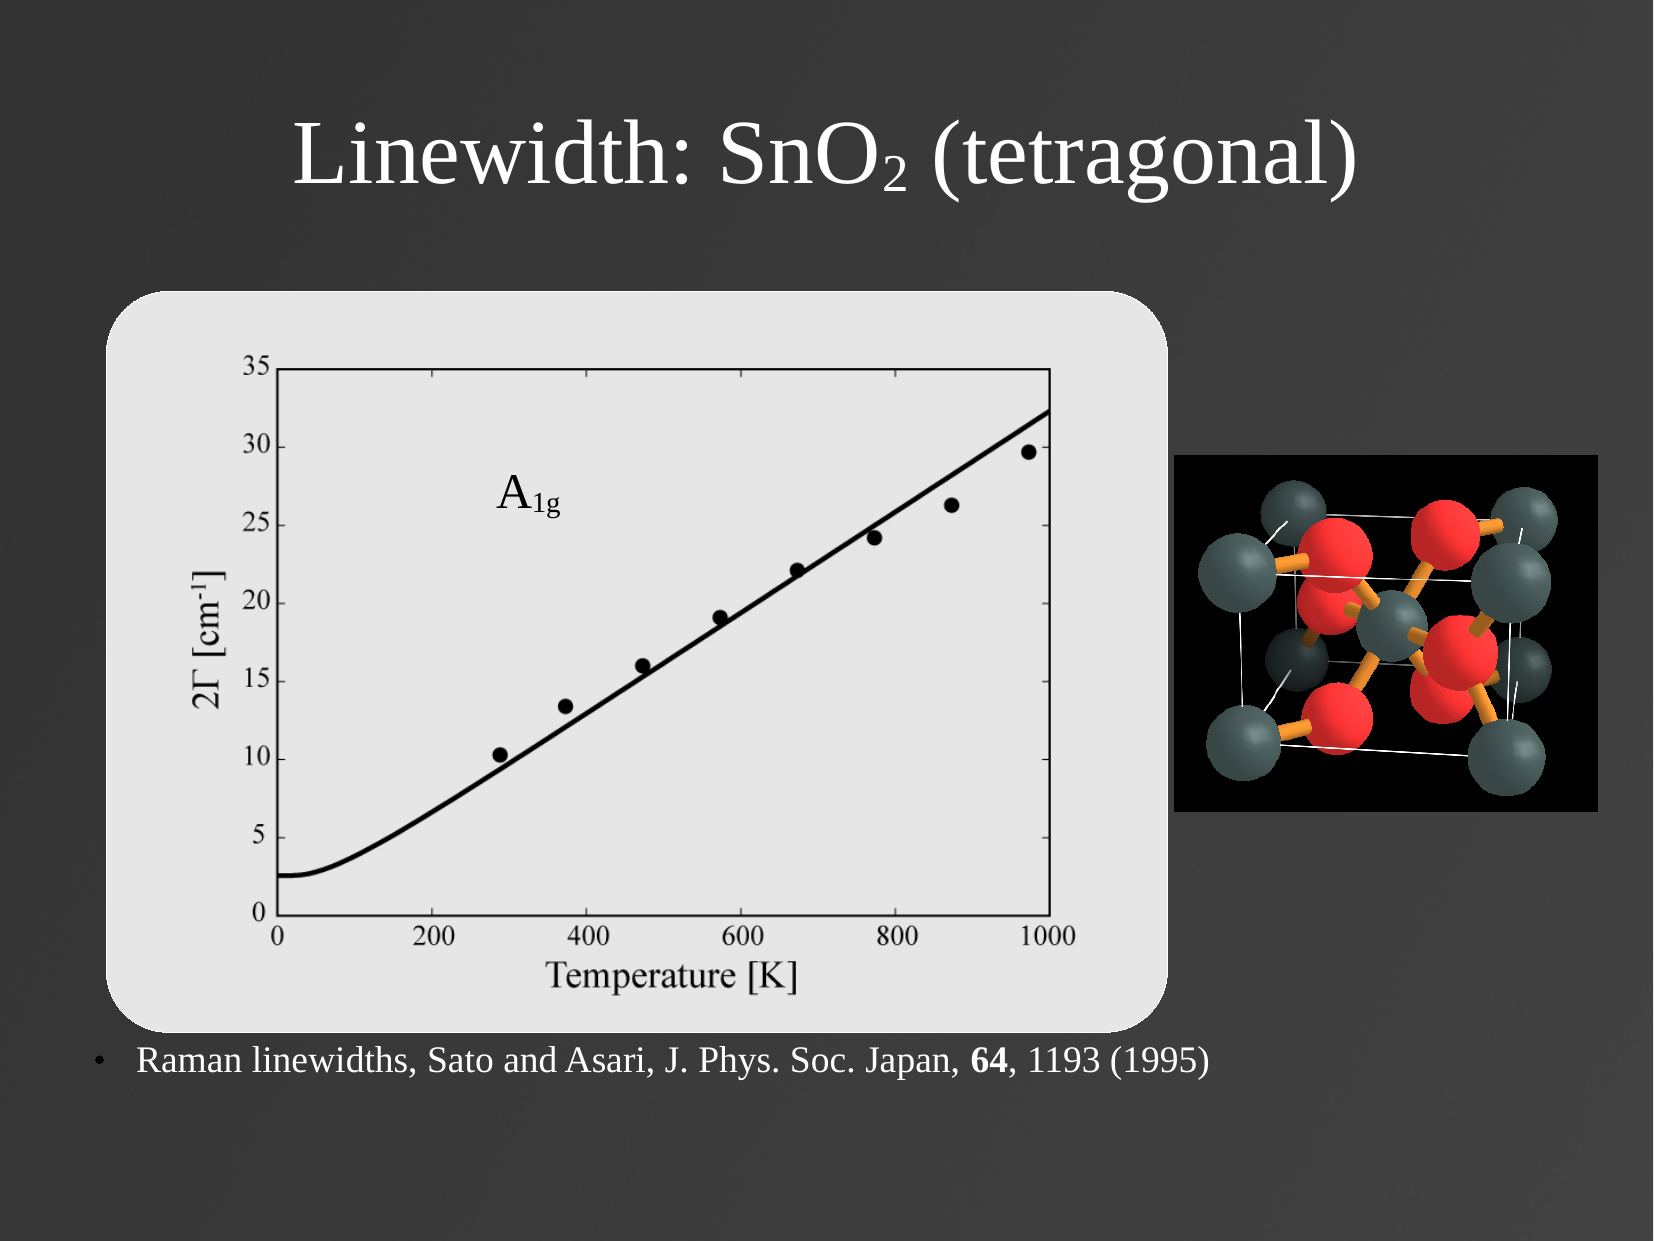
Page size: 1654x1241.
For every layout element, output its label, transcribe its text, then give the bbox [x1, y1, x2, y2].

title Linewidth: SnO2 (tetragonal) [82, 0, 1571, 549]
text_box Raman linewidths, Sato and Asari, J. Phys. Soc. Japan, 64, 1193 (1995) [121, 1031, 1226, 1089]
text_box [95, 1055, 104, 1064]
text_box [106, 549, 1168, 1031]
picture [0, 0, 1654, 1241]
picture [174, 351, 1076, 1000]
